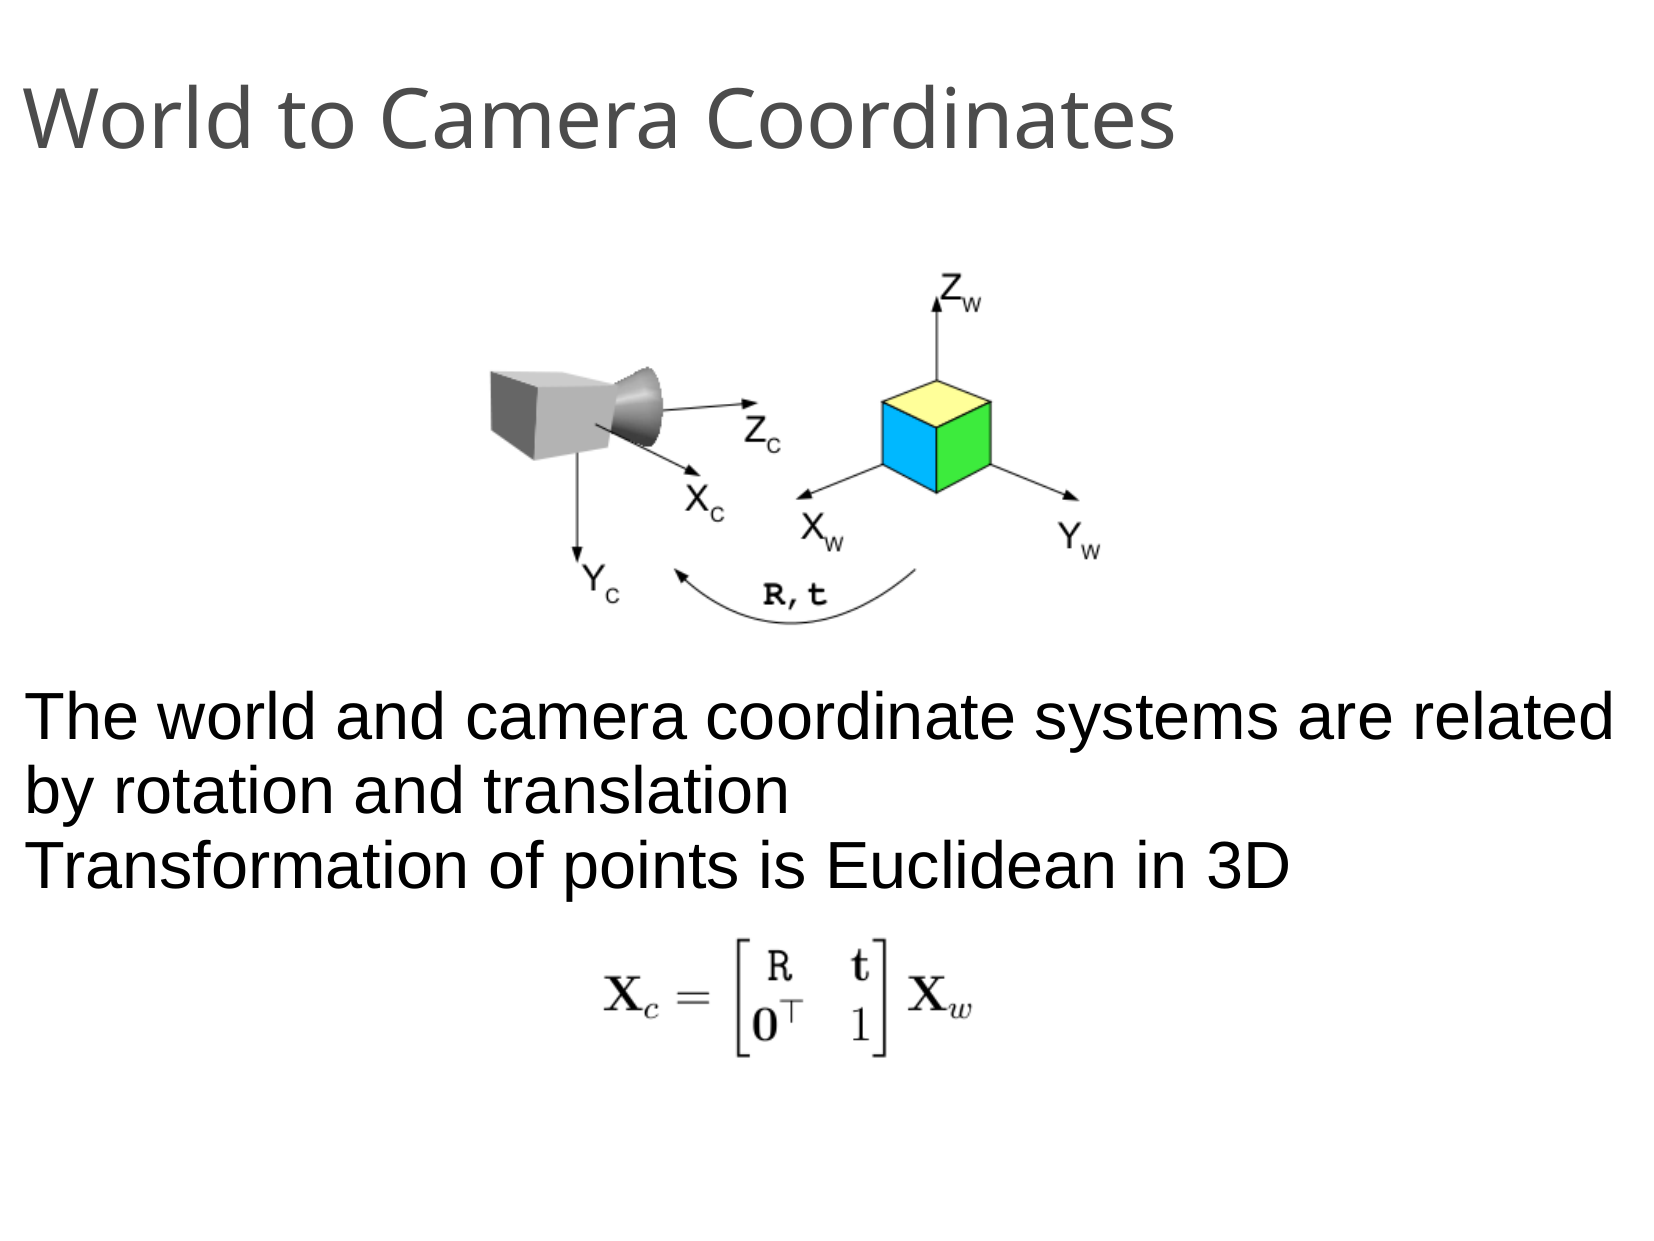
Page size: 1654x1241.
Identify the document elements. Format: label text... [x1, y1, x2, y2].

picture [598, 930, 979, 1072]
picture [477, 270, 1108, 634]
title World to Camera Coordinates [22, 26, 1654, 205]
subtitle The world and camera coordinate systems are related by rotation and translation Transformation of points is Euclidean in 3D [25, 423, 1654, 1158]
